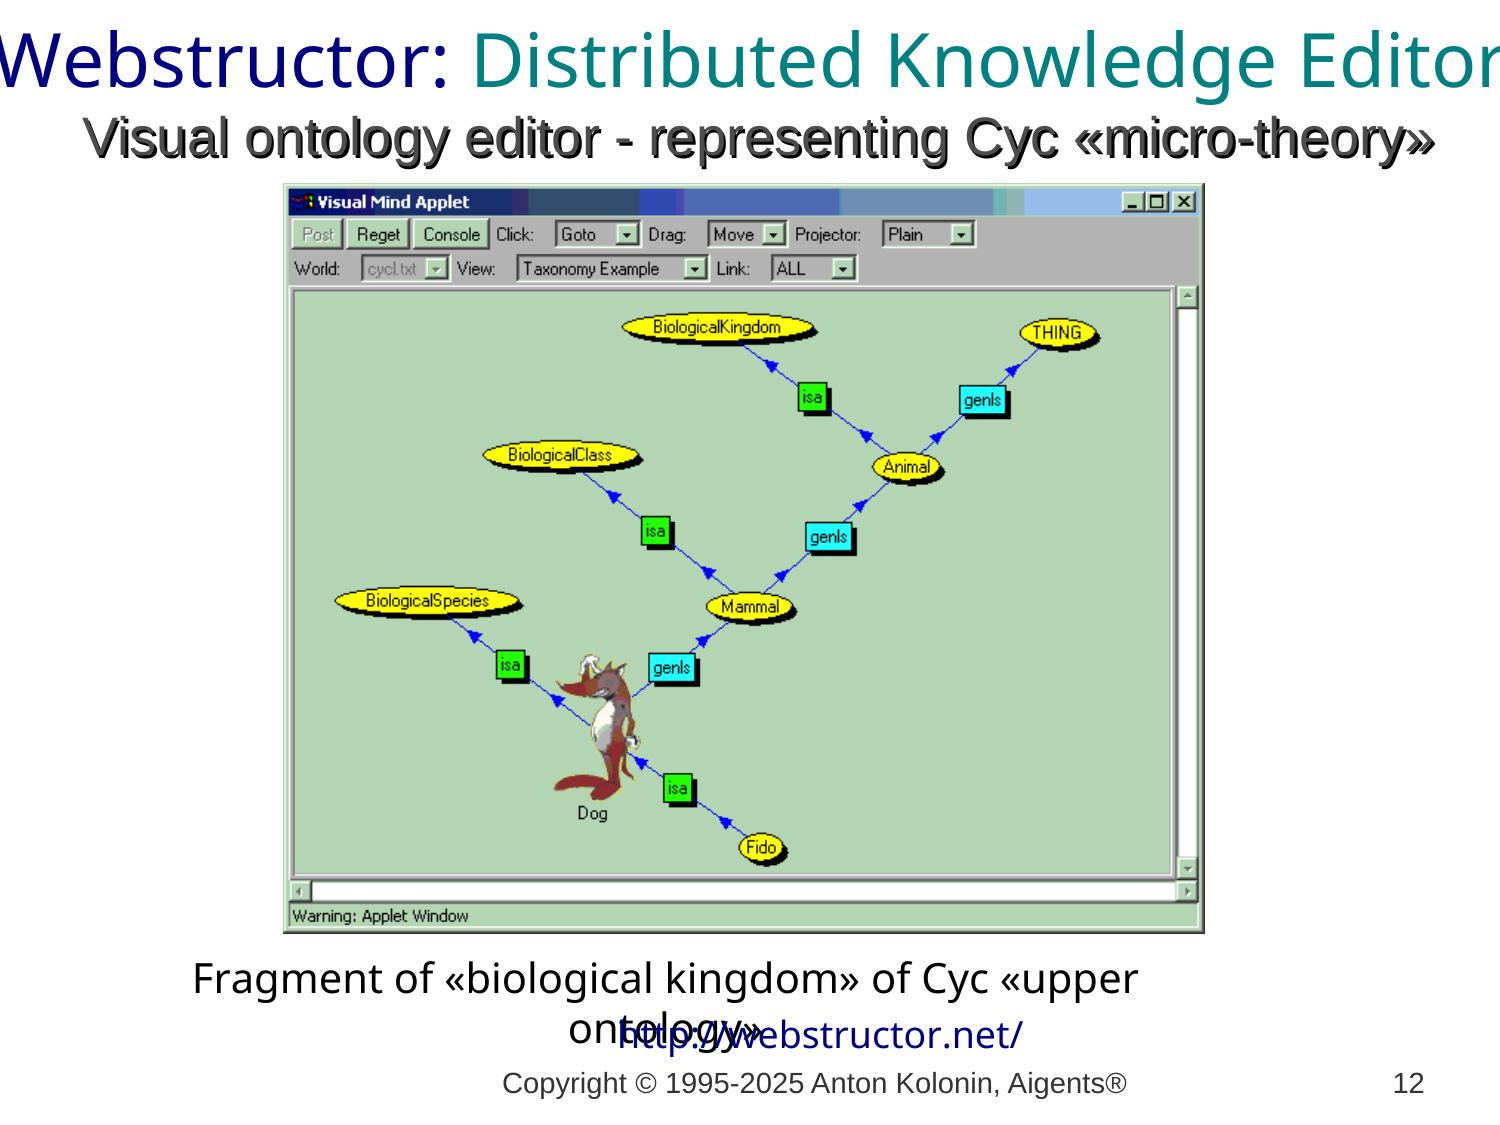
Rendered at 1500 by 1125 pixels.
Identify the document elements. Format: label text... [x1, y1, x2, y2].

text_box Fragment of «biological kingdom» of Cyc «upper ontology» [177, 944, 1359, 1028]
text_box Webstructor: Distributed Knowledge Editor [0, 0, 1500, 119]
title Visual ontology editor - representing Cyc «micro-theory» [0, 119, 1500, 196]
picture [283, 183, 1205, 934]
text_box http://webstructor.net/ [602, 1003, 1015, 1064]
